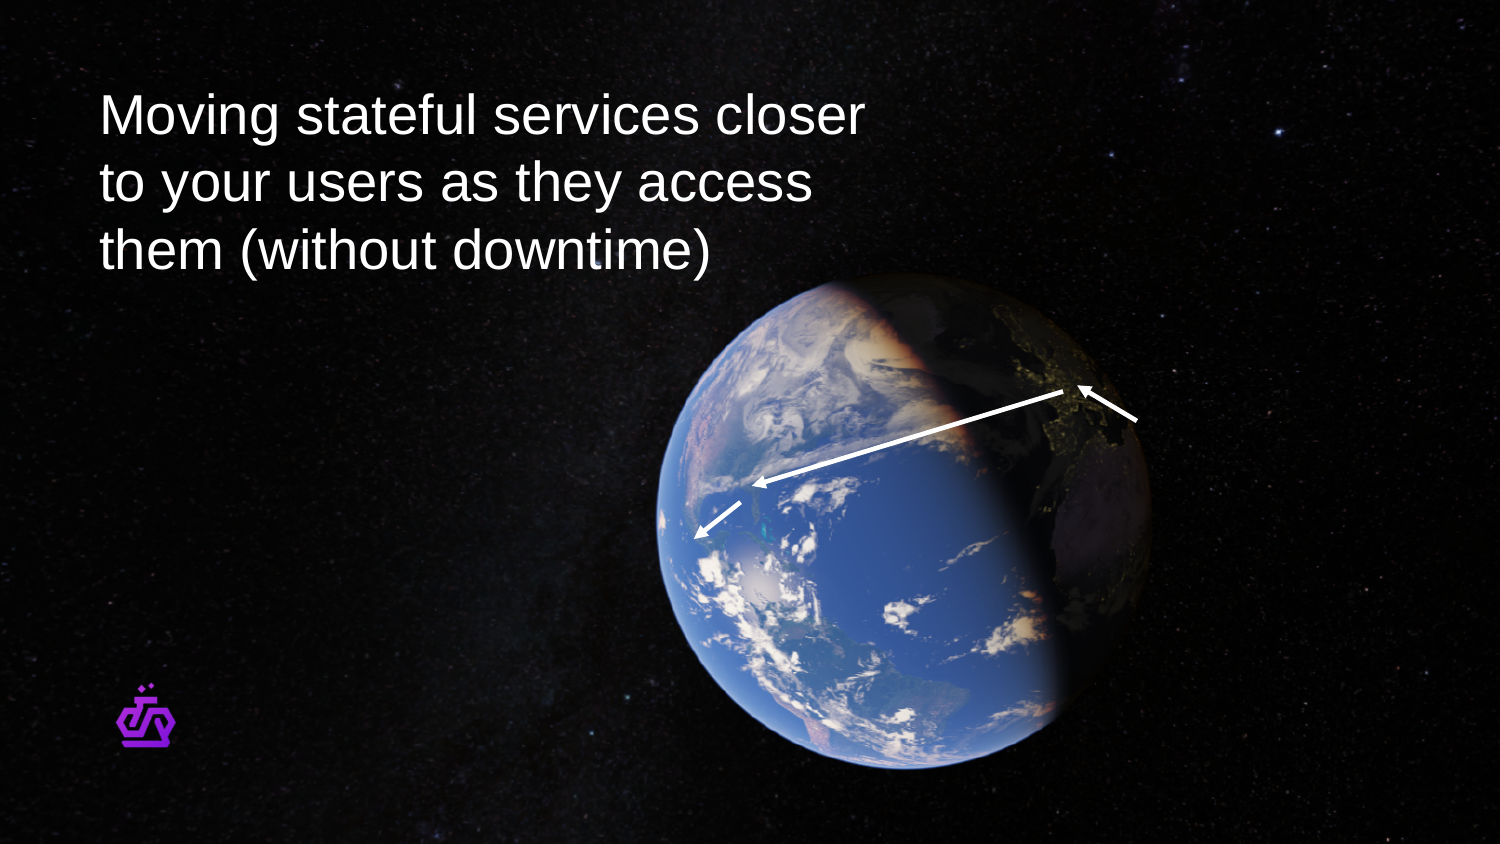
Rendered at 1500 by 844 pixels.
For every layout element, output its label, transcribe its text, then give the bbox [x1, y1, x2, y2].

picture [0, 0, 1500, 844]
text_box Moving stateful services closer to your users as they access them (without downtime) [84, 68, 916, 290]
